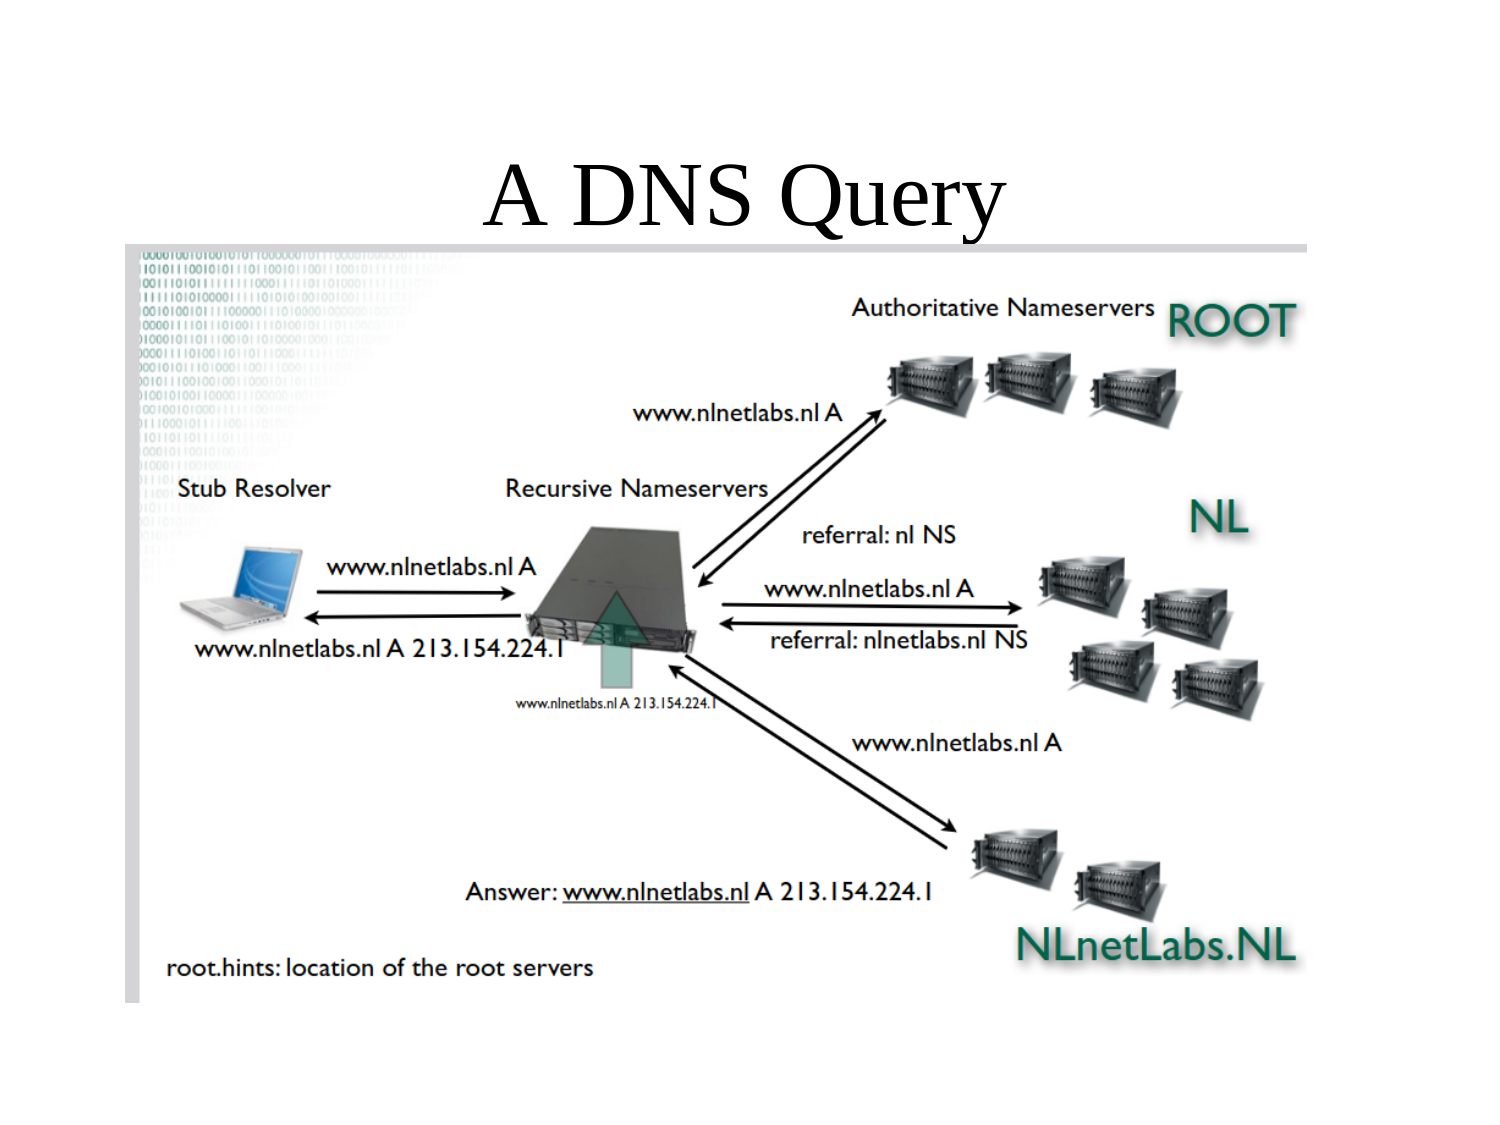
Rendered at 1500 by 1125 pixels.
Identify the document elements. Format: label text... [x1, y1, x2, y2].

picture [125, 244, 1307, 1003]
title A DNS Query [112, 99, 1379, 279]
